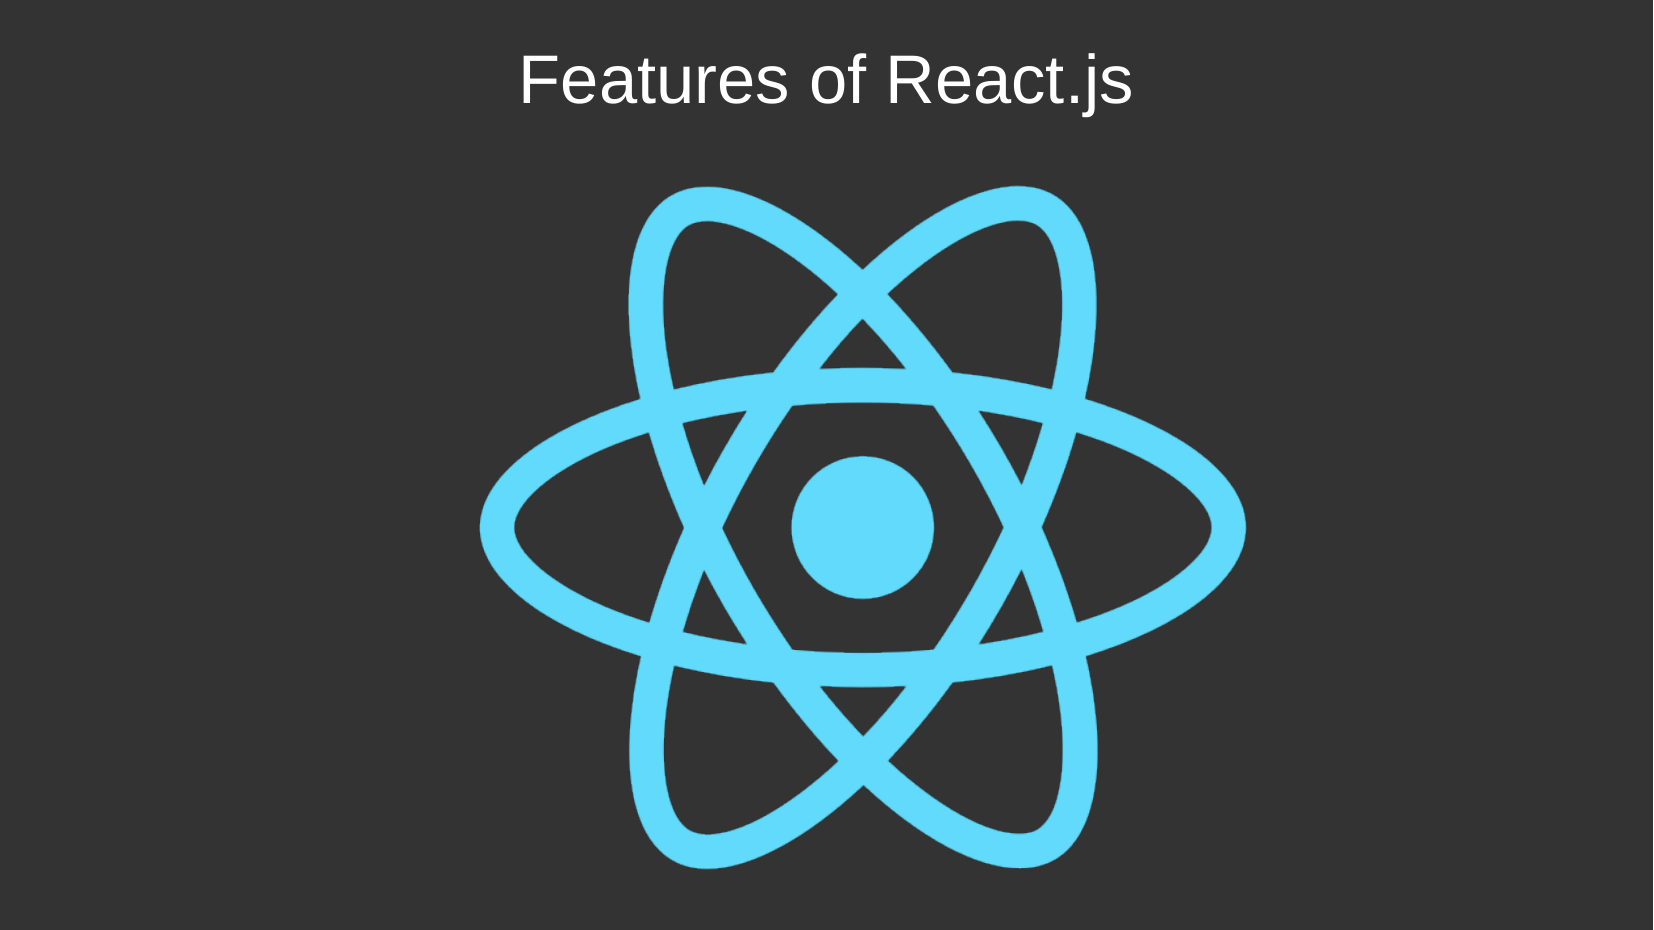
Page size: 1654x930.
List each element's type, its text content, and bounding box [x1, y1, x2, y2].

picture [205, 64, 1521, 930]
title Features of React.js [82, 1, 1571, 157]
